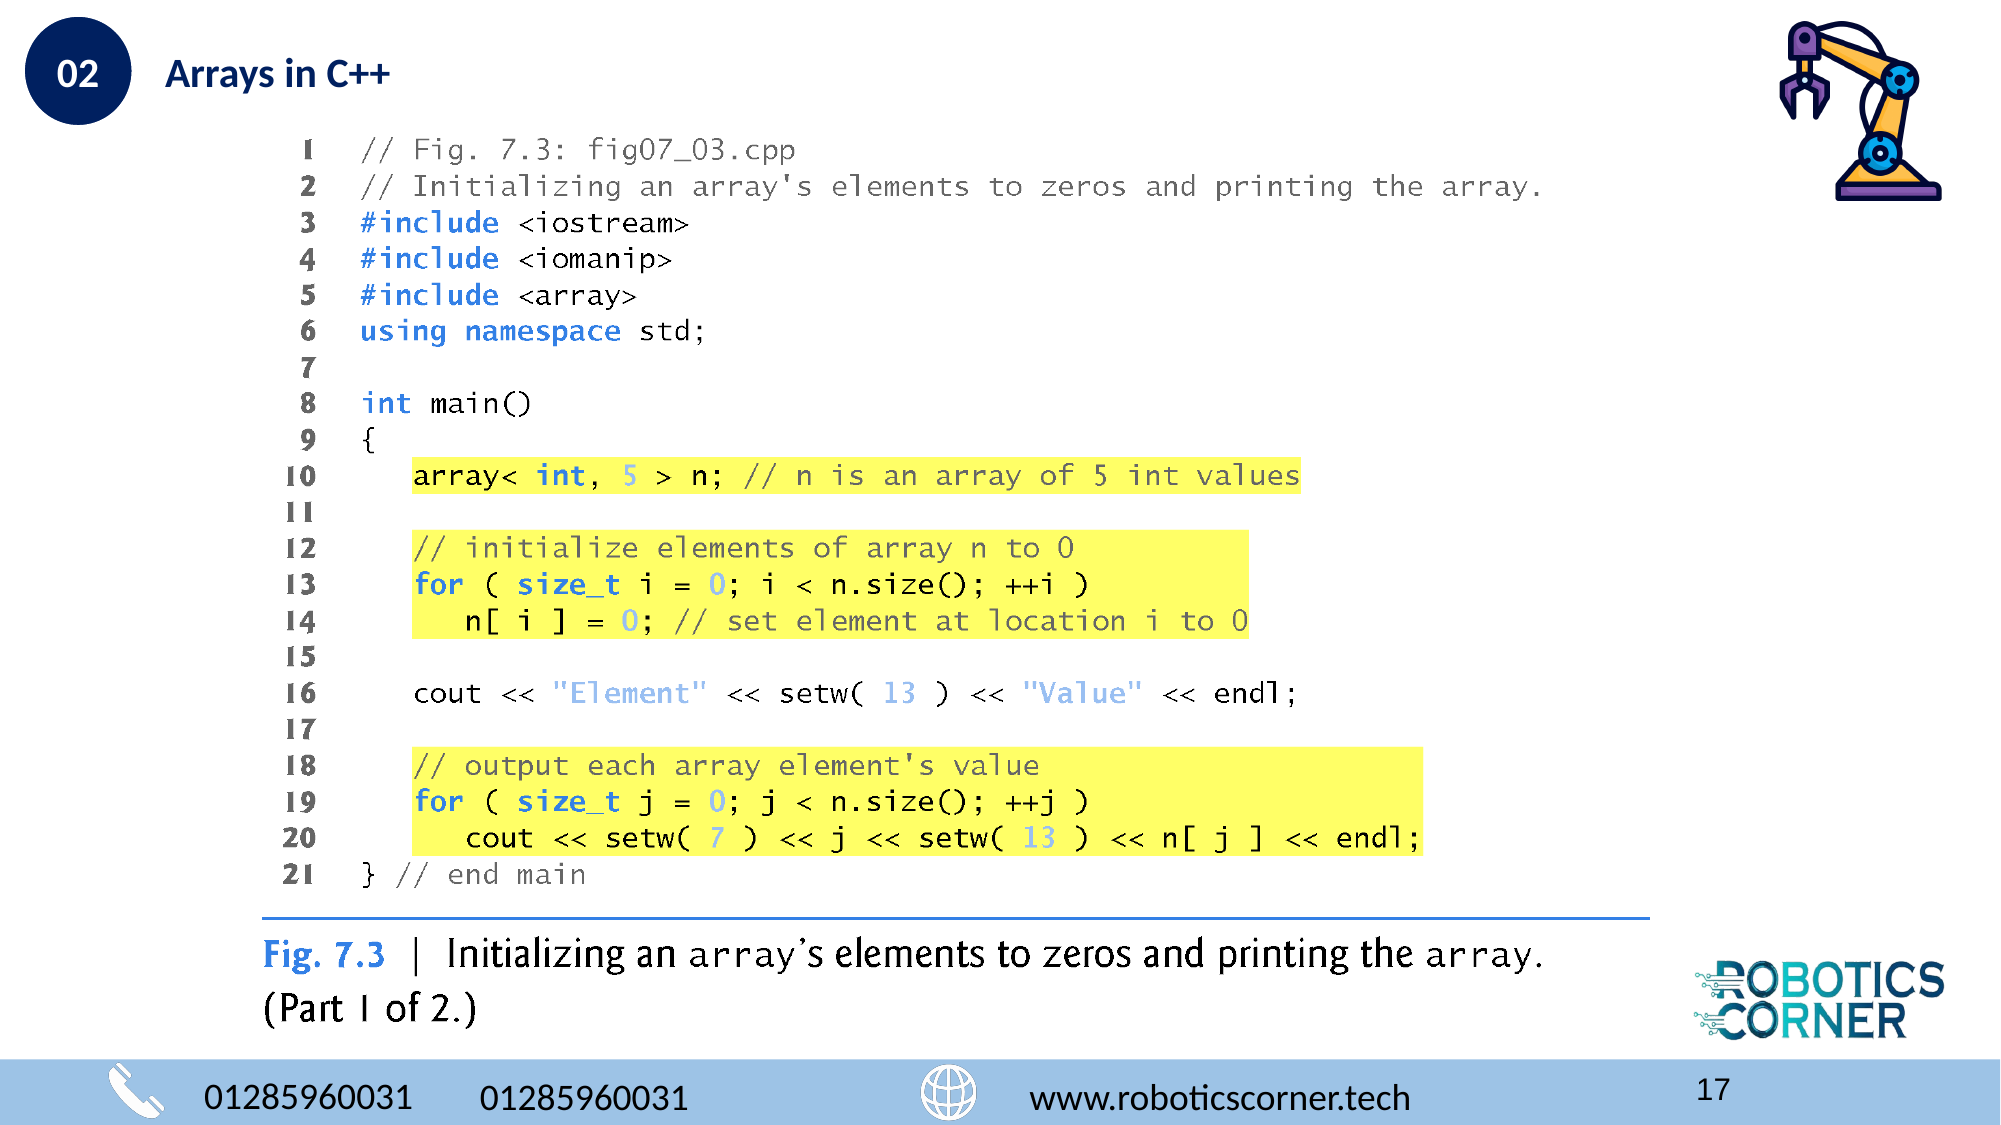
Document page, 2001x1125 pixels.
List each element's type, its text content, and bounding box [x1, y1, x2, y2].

picture [915, 1059, 981, 1125]
text_box 02 [22, 14, 134, 128]
picture [262, 137, 1650, 1029]
picture [1771, 21, 1950, 201]
text_box <number> [1681, 1065, 1861, 1115]
text_box Arrays in C++ [150, 38, 622, 103]
picture [103, 1057, 170, 1124]
picture [1680, 859, 1953, 1125]
